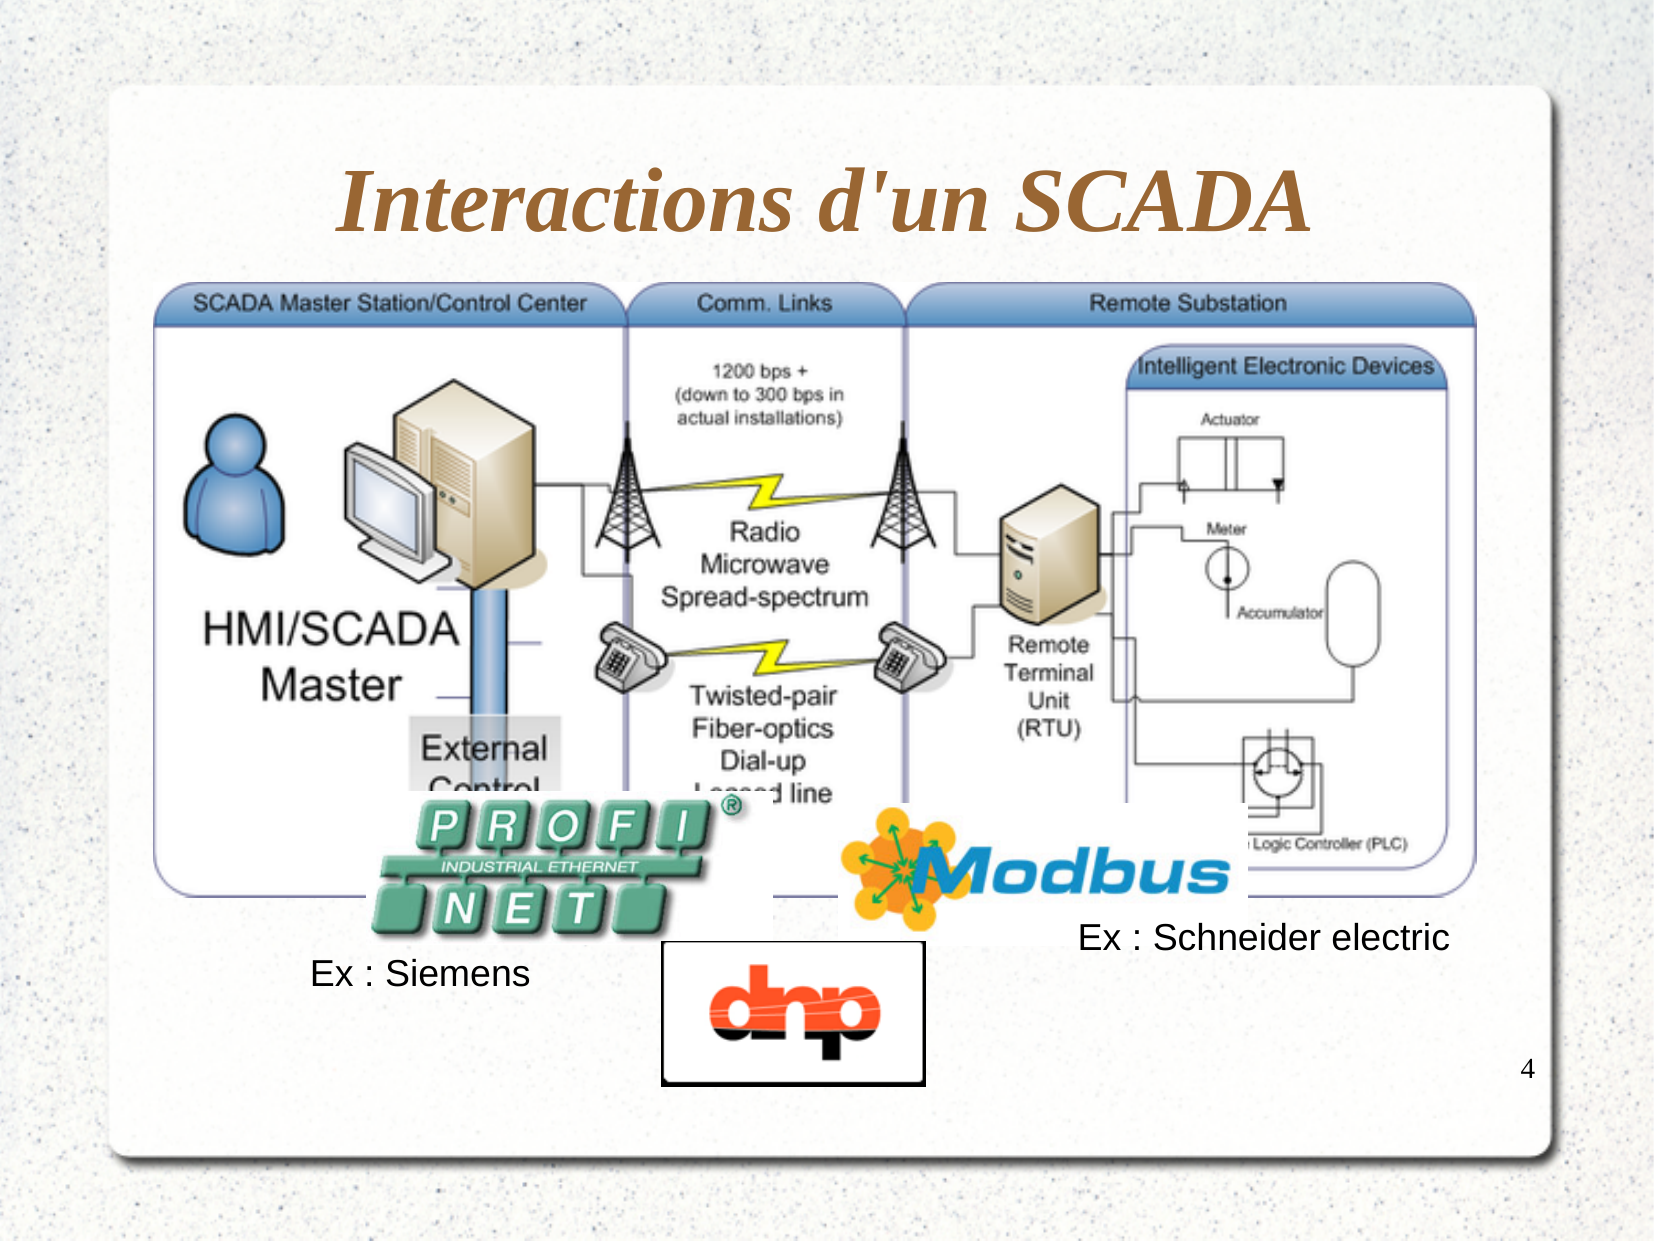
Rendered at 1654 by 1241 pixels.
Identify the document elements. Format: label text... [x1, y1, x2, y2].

text_box Ex : Siemens [295, 944, 546, 1002]
text_box Ex : Schneider electric [1062, 909, 1465, 967]
picture [0, 0, 1654, 1241]
title Interactions d'un SCADA [118, 96, 1536, 304]
